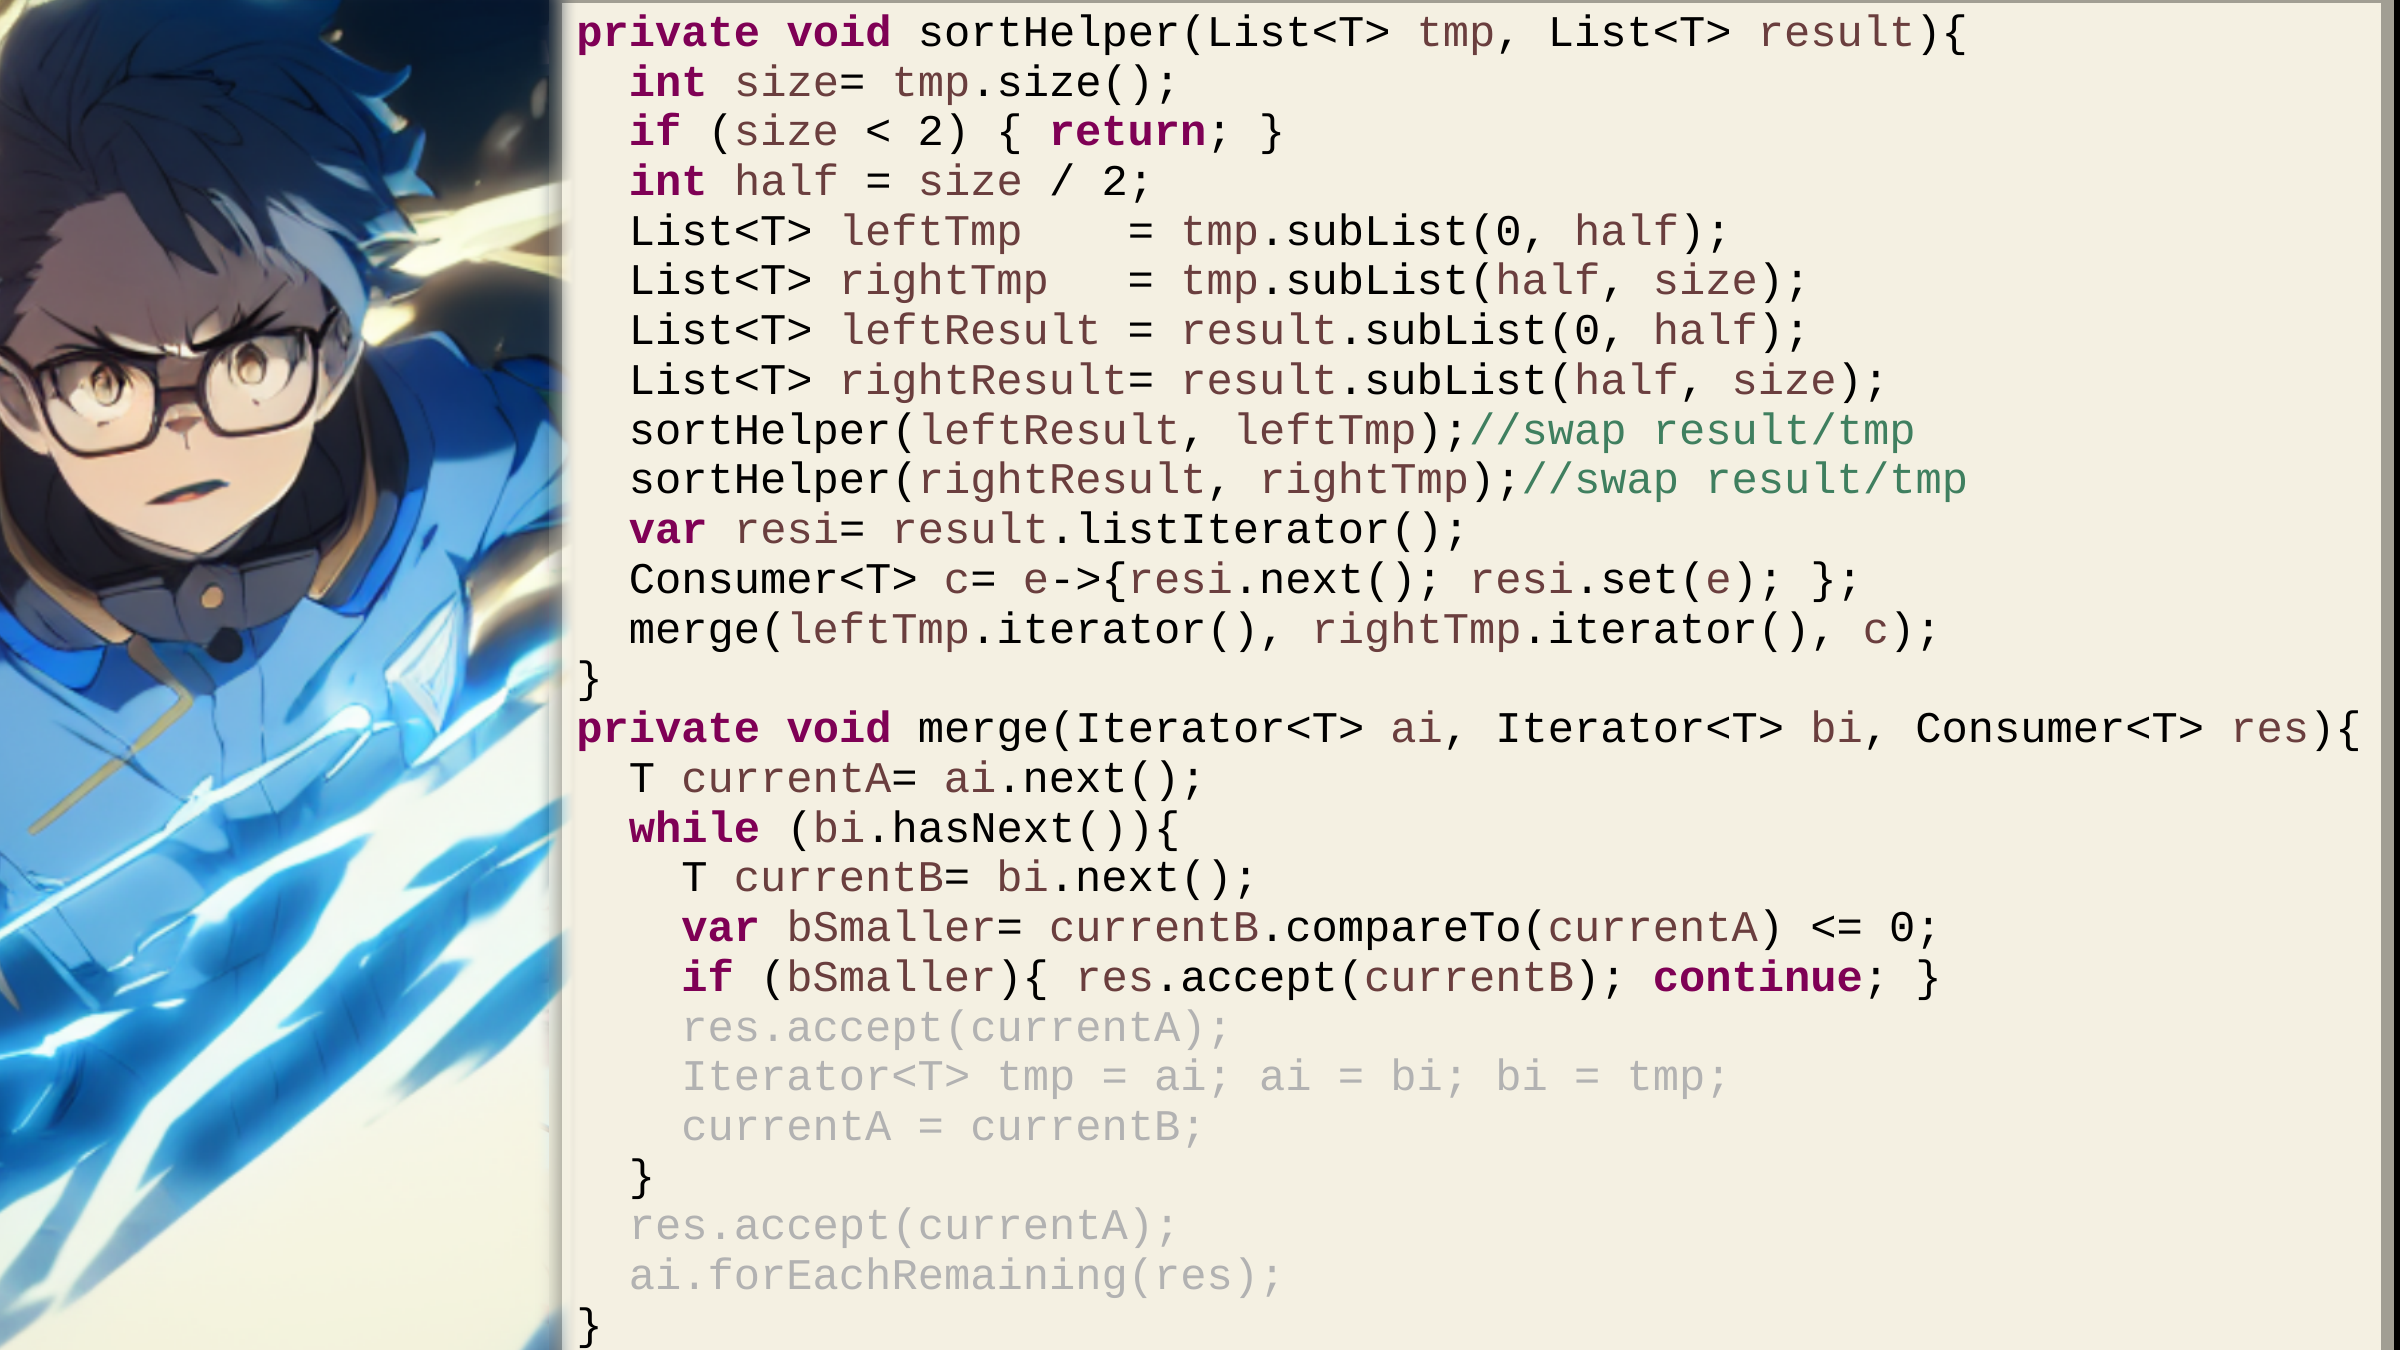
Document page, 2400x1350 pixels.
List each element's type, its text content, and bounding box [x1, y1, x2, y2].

text_box [2394, 0, 2400, 1350]
picture [0, 0, 578, 1350]
text_box private void sortHelper(List<T> tmp, List<T> result){ int size= tmp.size(); if (size < 2) { return; } int half = size / 2; List<T> leftTmp = tmp.subList(0, half); List<T> rightTmp = tmp.subList(half, size); List<T> leftResult = result.subList(0, half); List<T> rightResult= result.subList(half, size); sortHelper(leftResult, leftTmp);//swap result/tmp sortHelper(rightResult, rightTmp);//swap result/tmp var resi= result.listIterator(); Consumer<T> c= e->{resi.next(); resi.set(e); }; merge(leftTmp.iterator(), rightTmp.iterator(), c); } private void merge(Iterator<T> ai, Iterator<T> bi, Consumer<T> res){ T currentA= ai.next(); while (bi.hasNext()){ T currentB= bi.next(); var bSmaller= currentB.compareTo(currentA) <= 0; if (bSmaller){ res.accept(currentB); continue; } res.accept(currentA); Iterator<T> tmp = ai; ai = bi; bi = tmp; currentA = currentB; } res.accept(currentA); ai.forEachRemaining(res); } [578, 0, 2388, 1350]
